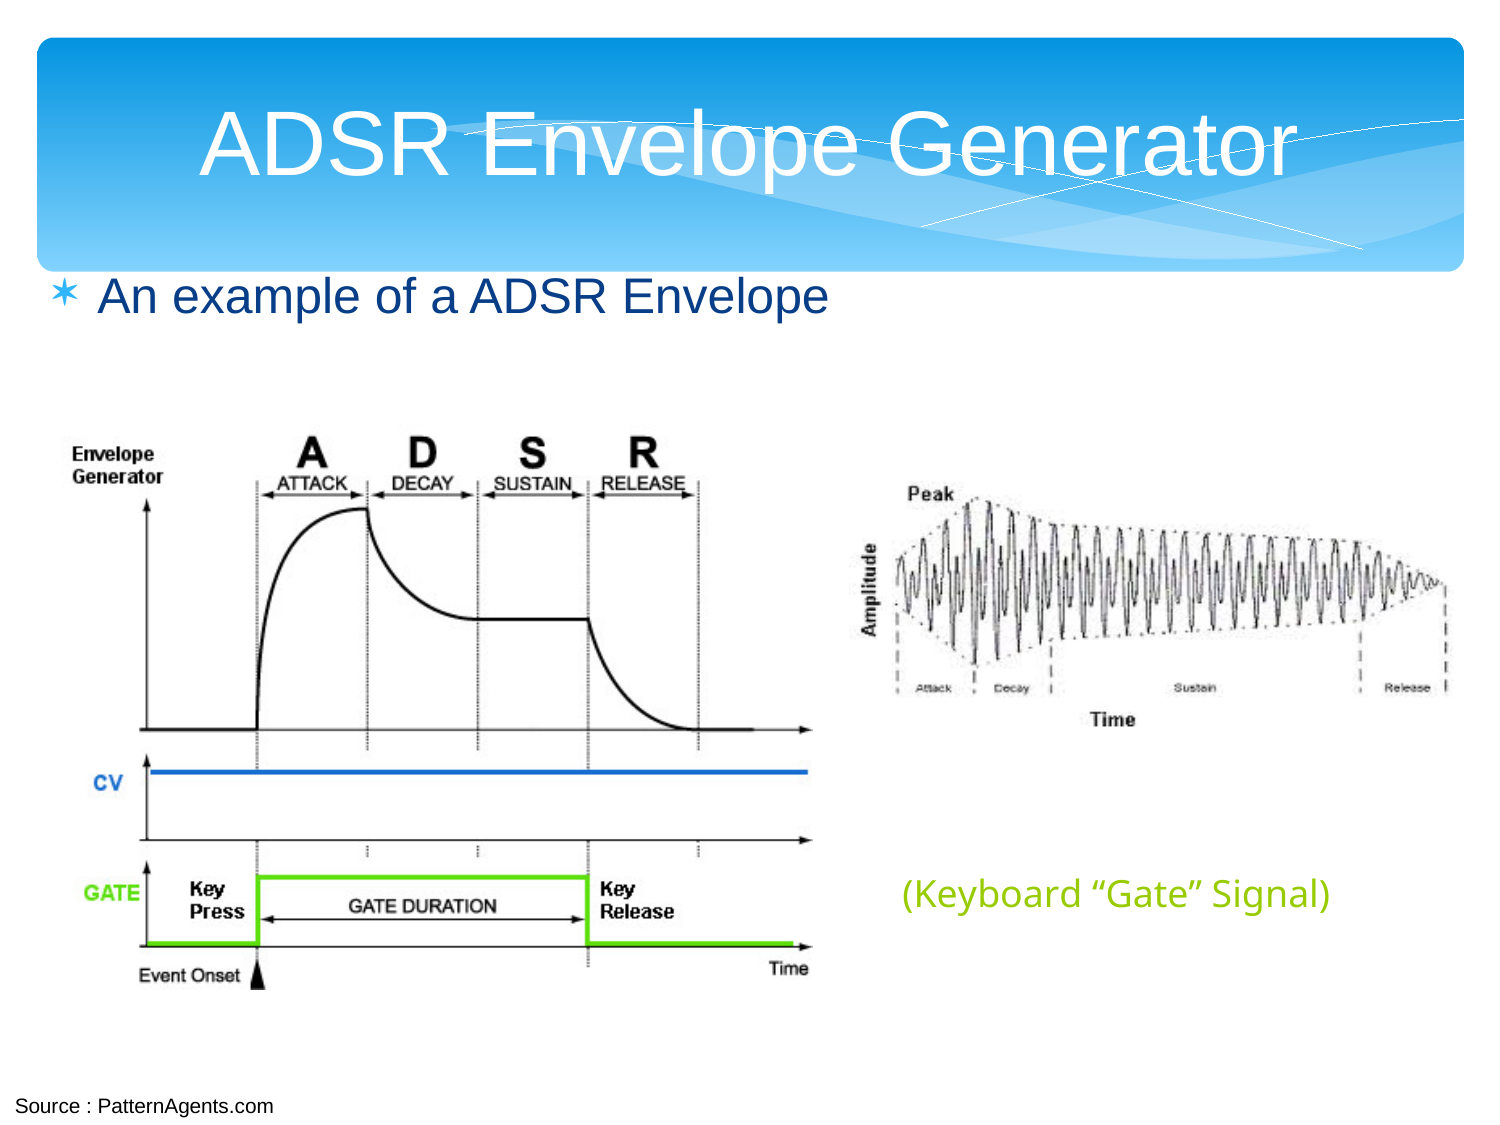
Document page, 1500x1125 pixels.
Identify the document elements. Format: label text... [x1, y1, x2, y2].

picture [62, 424, 813, 990]
picture [849, 481, 1463, 734]
list An example of a ADSR Envelope [37, 262, 1463, 1037]
text_box Source : PatternAgents.com [0, 1084, 331, 1125]
title ADSR Envelope Generator [75, 45, 1426, 233]
text_box (Keyboard “Gate” Signal) [887, 862, 1346, 923]
